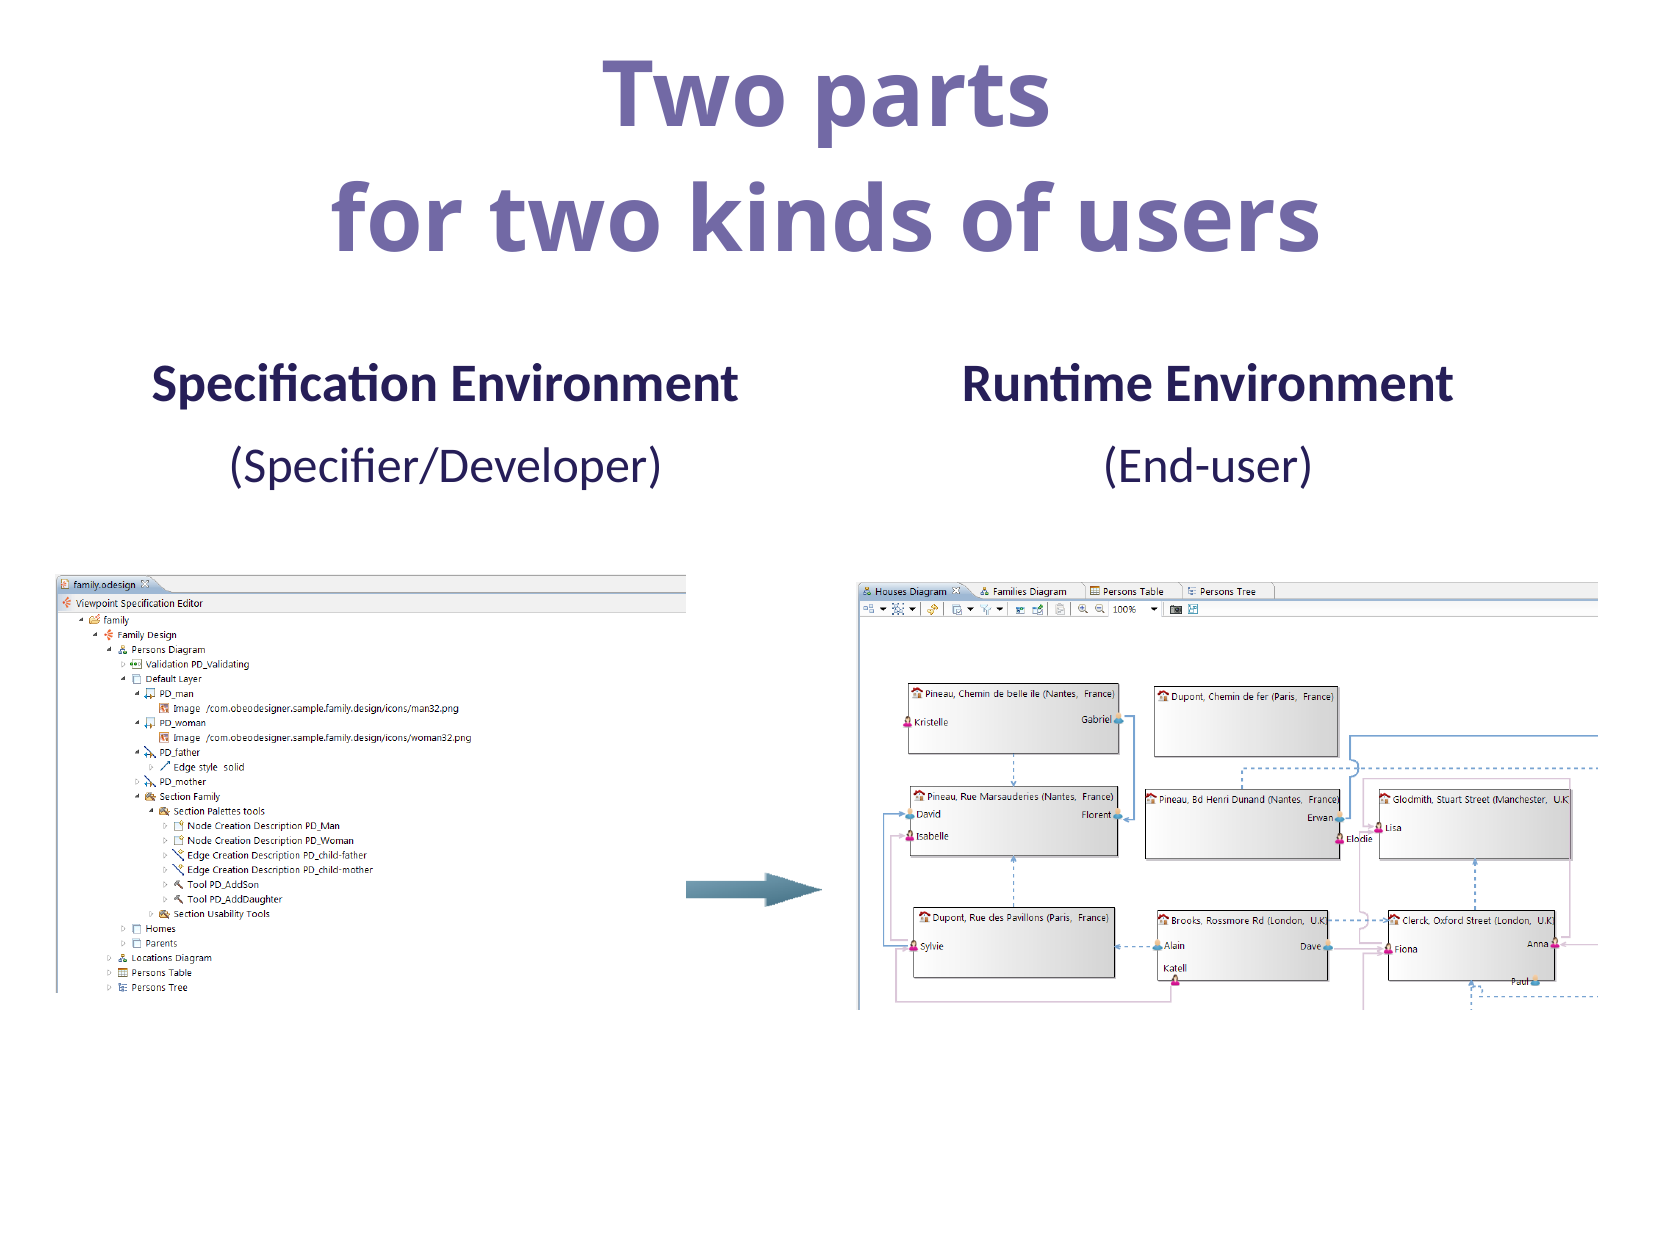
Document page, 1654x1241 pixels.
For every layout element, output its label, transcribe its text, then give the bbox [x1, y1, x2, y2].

list Specification Environment (Specifier/Developer) [82, 361, 809, 574]
list Runtime Environment (End-user) [845, 361, 1572, 574]
title Two parts for two kinds of users [82, 37, 1571, 269]
picture [55, 574, 1598, 1063]
